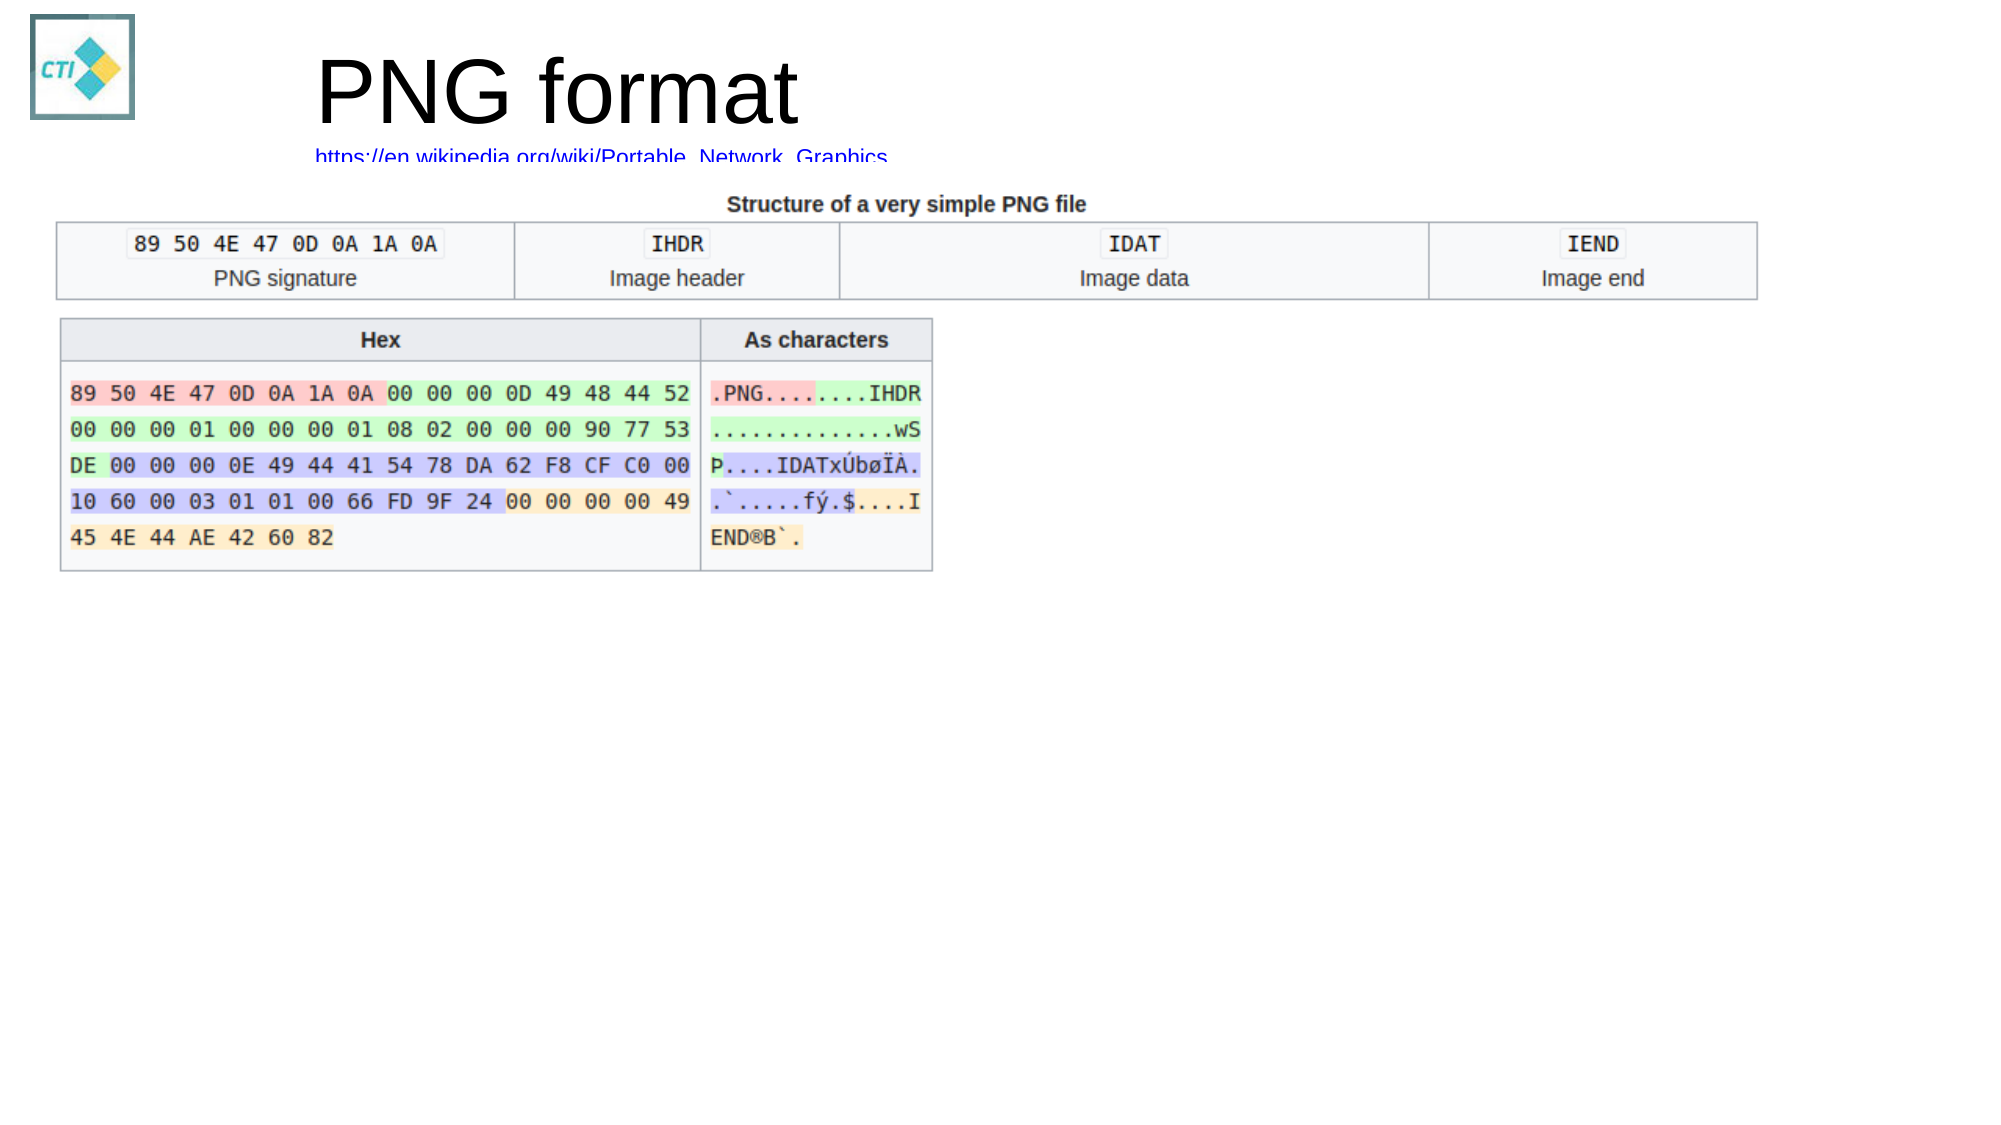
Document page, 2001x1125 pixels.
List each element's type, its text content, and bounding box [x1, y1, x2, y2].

text_box PNG format https://en.wikipedia.org/wiki/Portable_Network_Graphics [0, 7, 1665, 195]
picture [42, 162, 1777, 302]
picture [57, 315, 938, 575]
